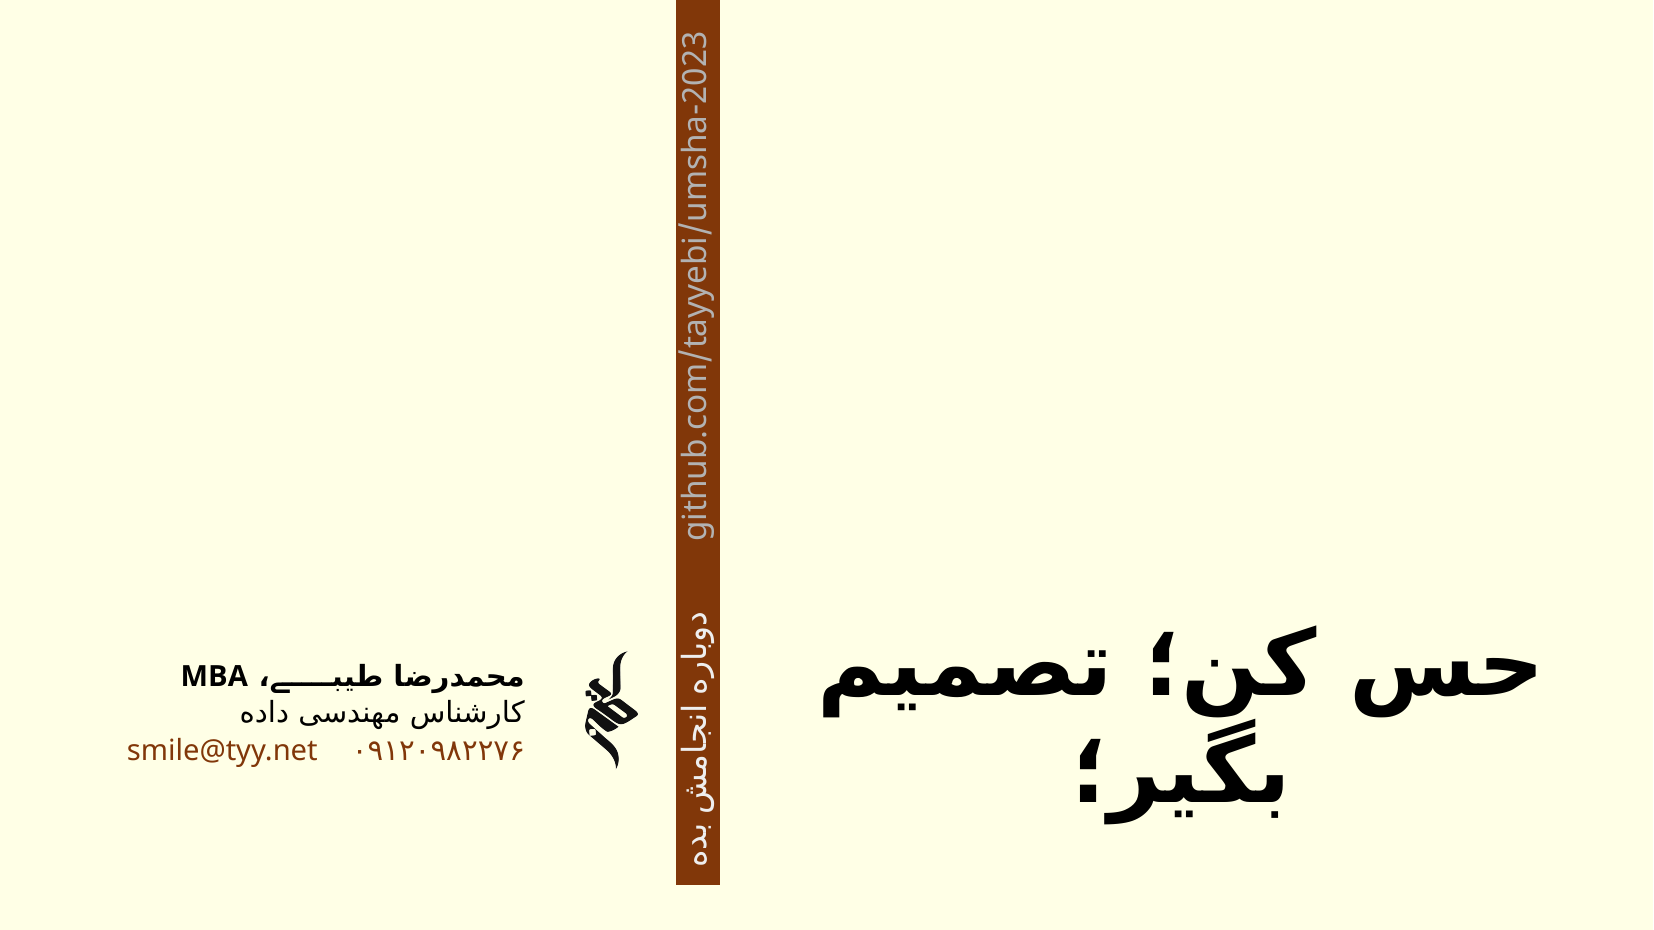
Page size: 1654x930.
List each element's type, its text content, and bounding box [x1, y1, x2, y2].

picture [585, 651, 638, 770]
text_box github.com/tayyebi/umsha-2023 دوباره انجامش بده [669, 0, 742, 901]
title حس کن؛ تصمیم بگیر؛ [750, 630, 1613, 804]
subtitle محمدرضا طیبـــــے، MBA کارشناس مهندسی داده smile@tyy.net ۰۹۱۲۰۹۸۲۲۷۶ [82, 636, 526, 789]
